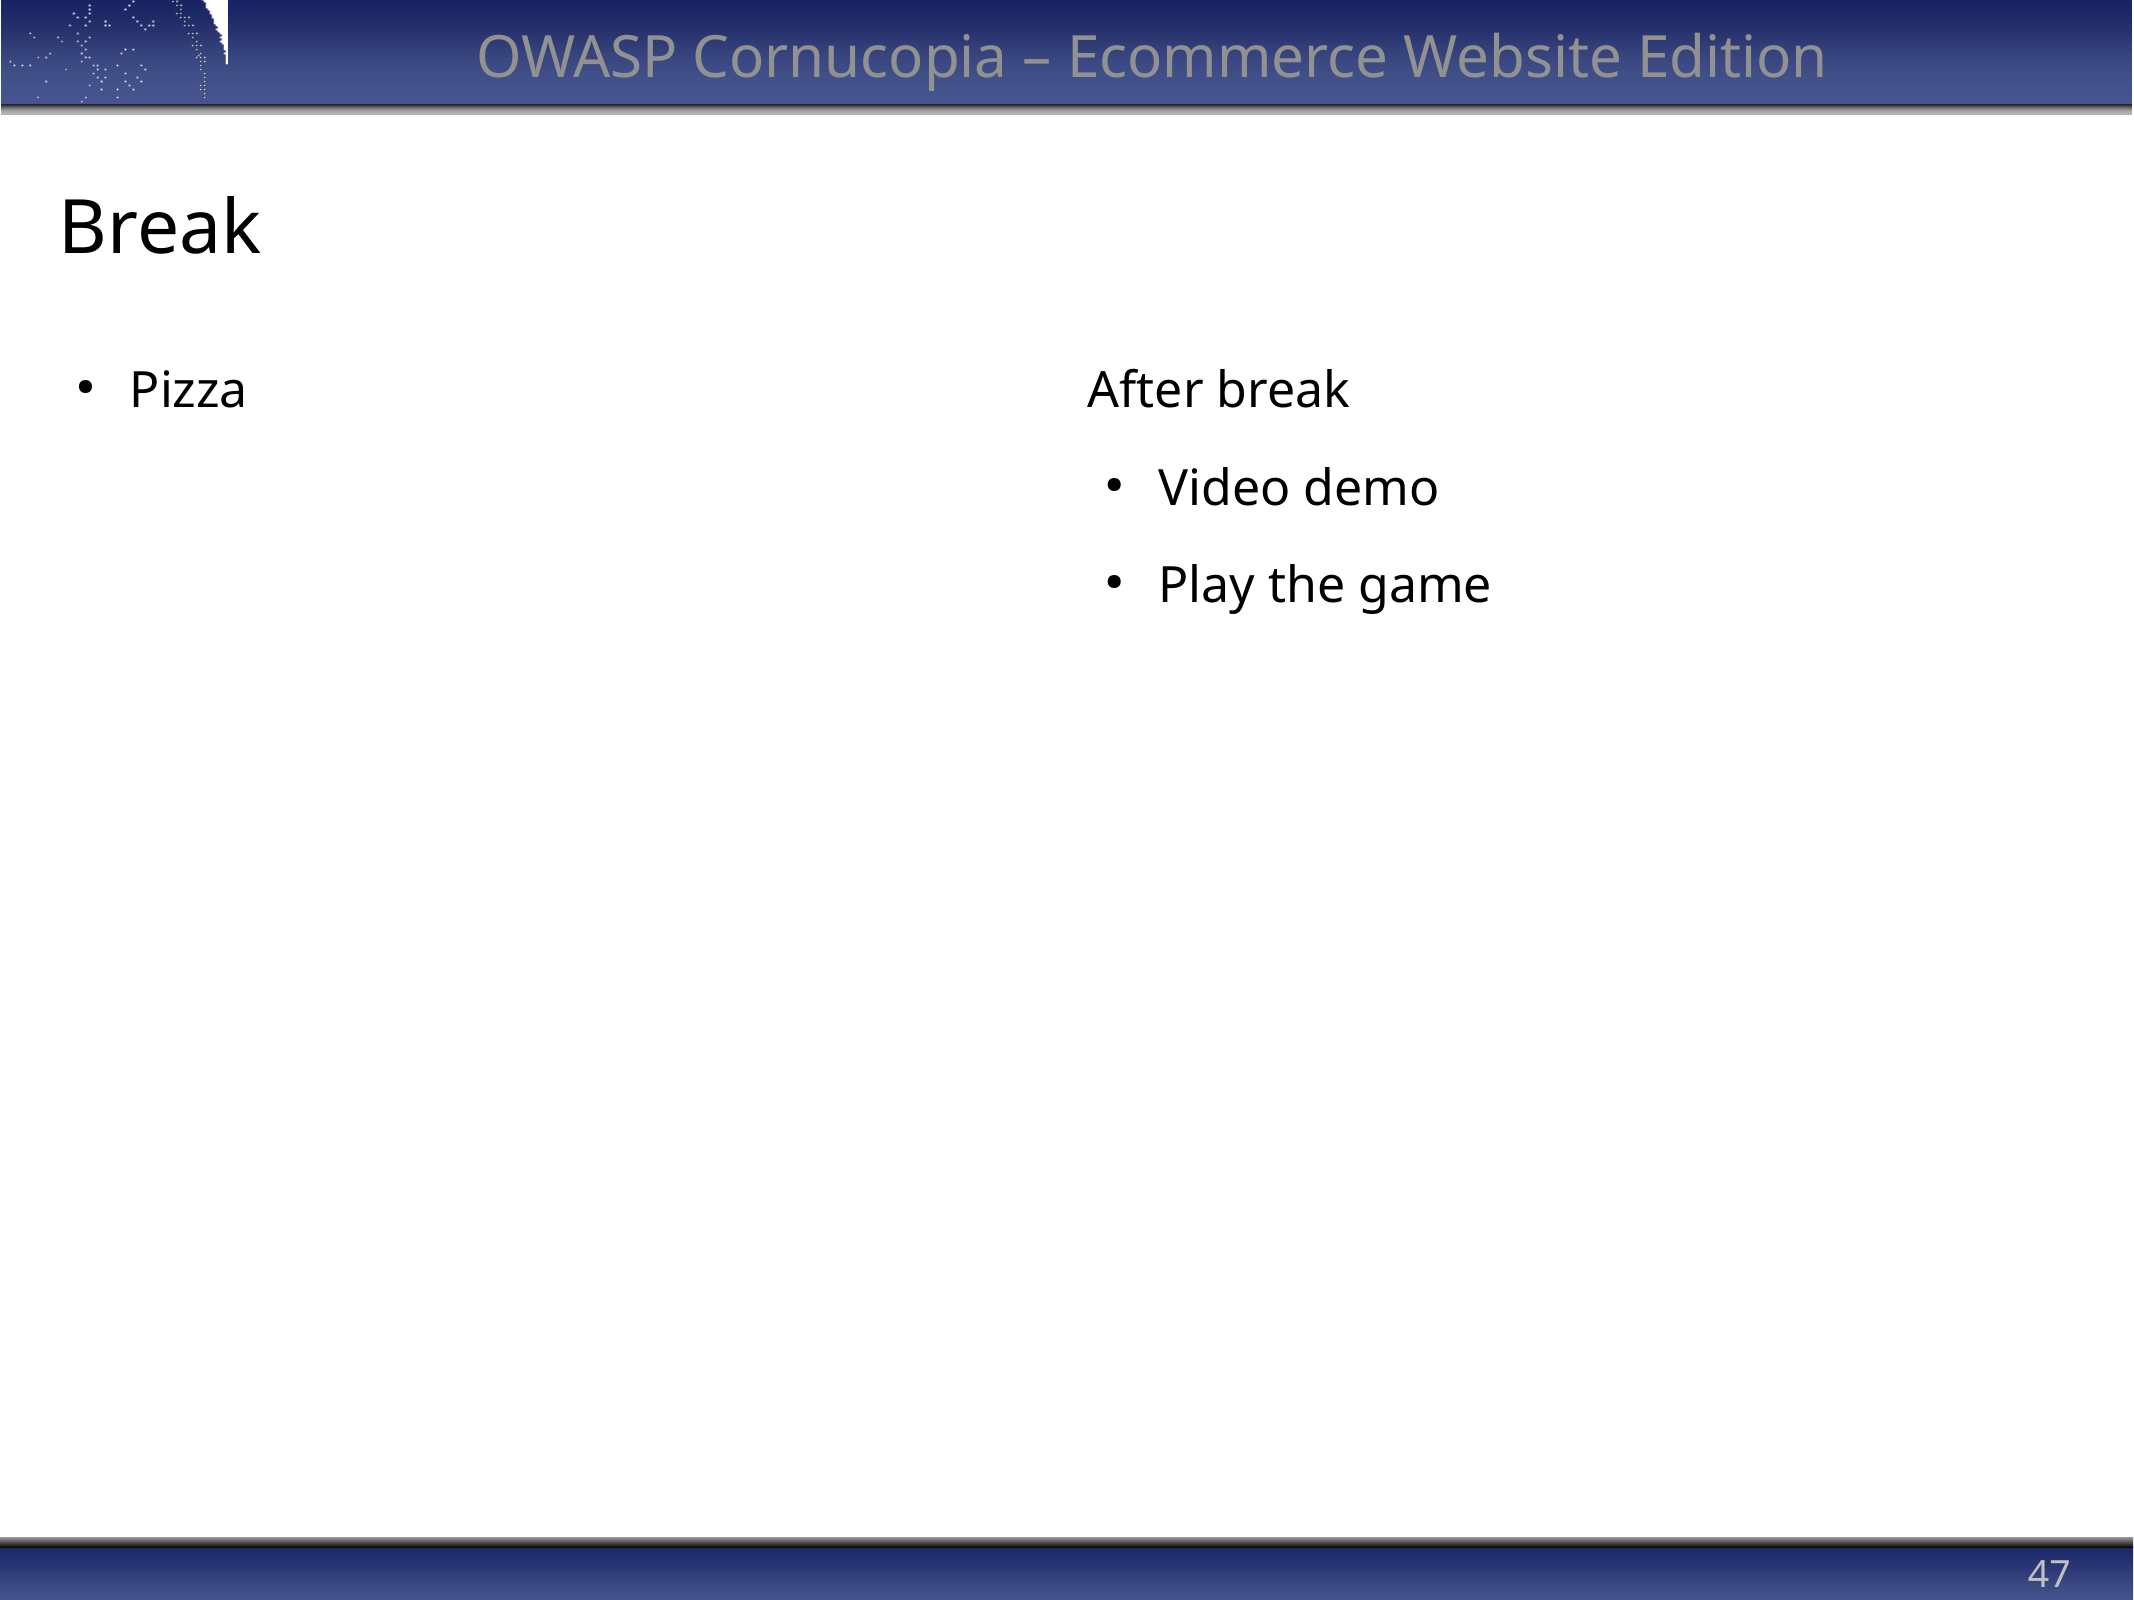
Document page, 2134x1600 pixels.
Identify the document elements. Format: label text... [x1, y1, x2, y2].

list Pizza [58, 354, 1039, 1536]
title Break [58, 124, 2126, 325]
list After break Video demo Play the game [1087, 354, 2068, 1536]
